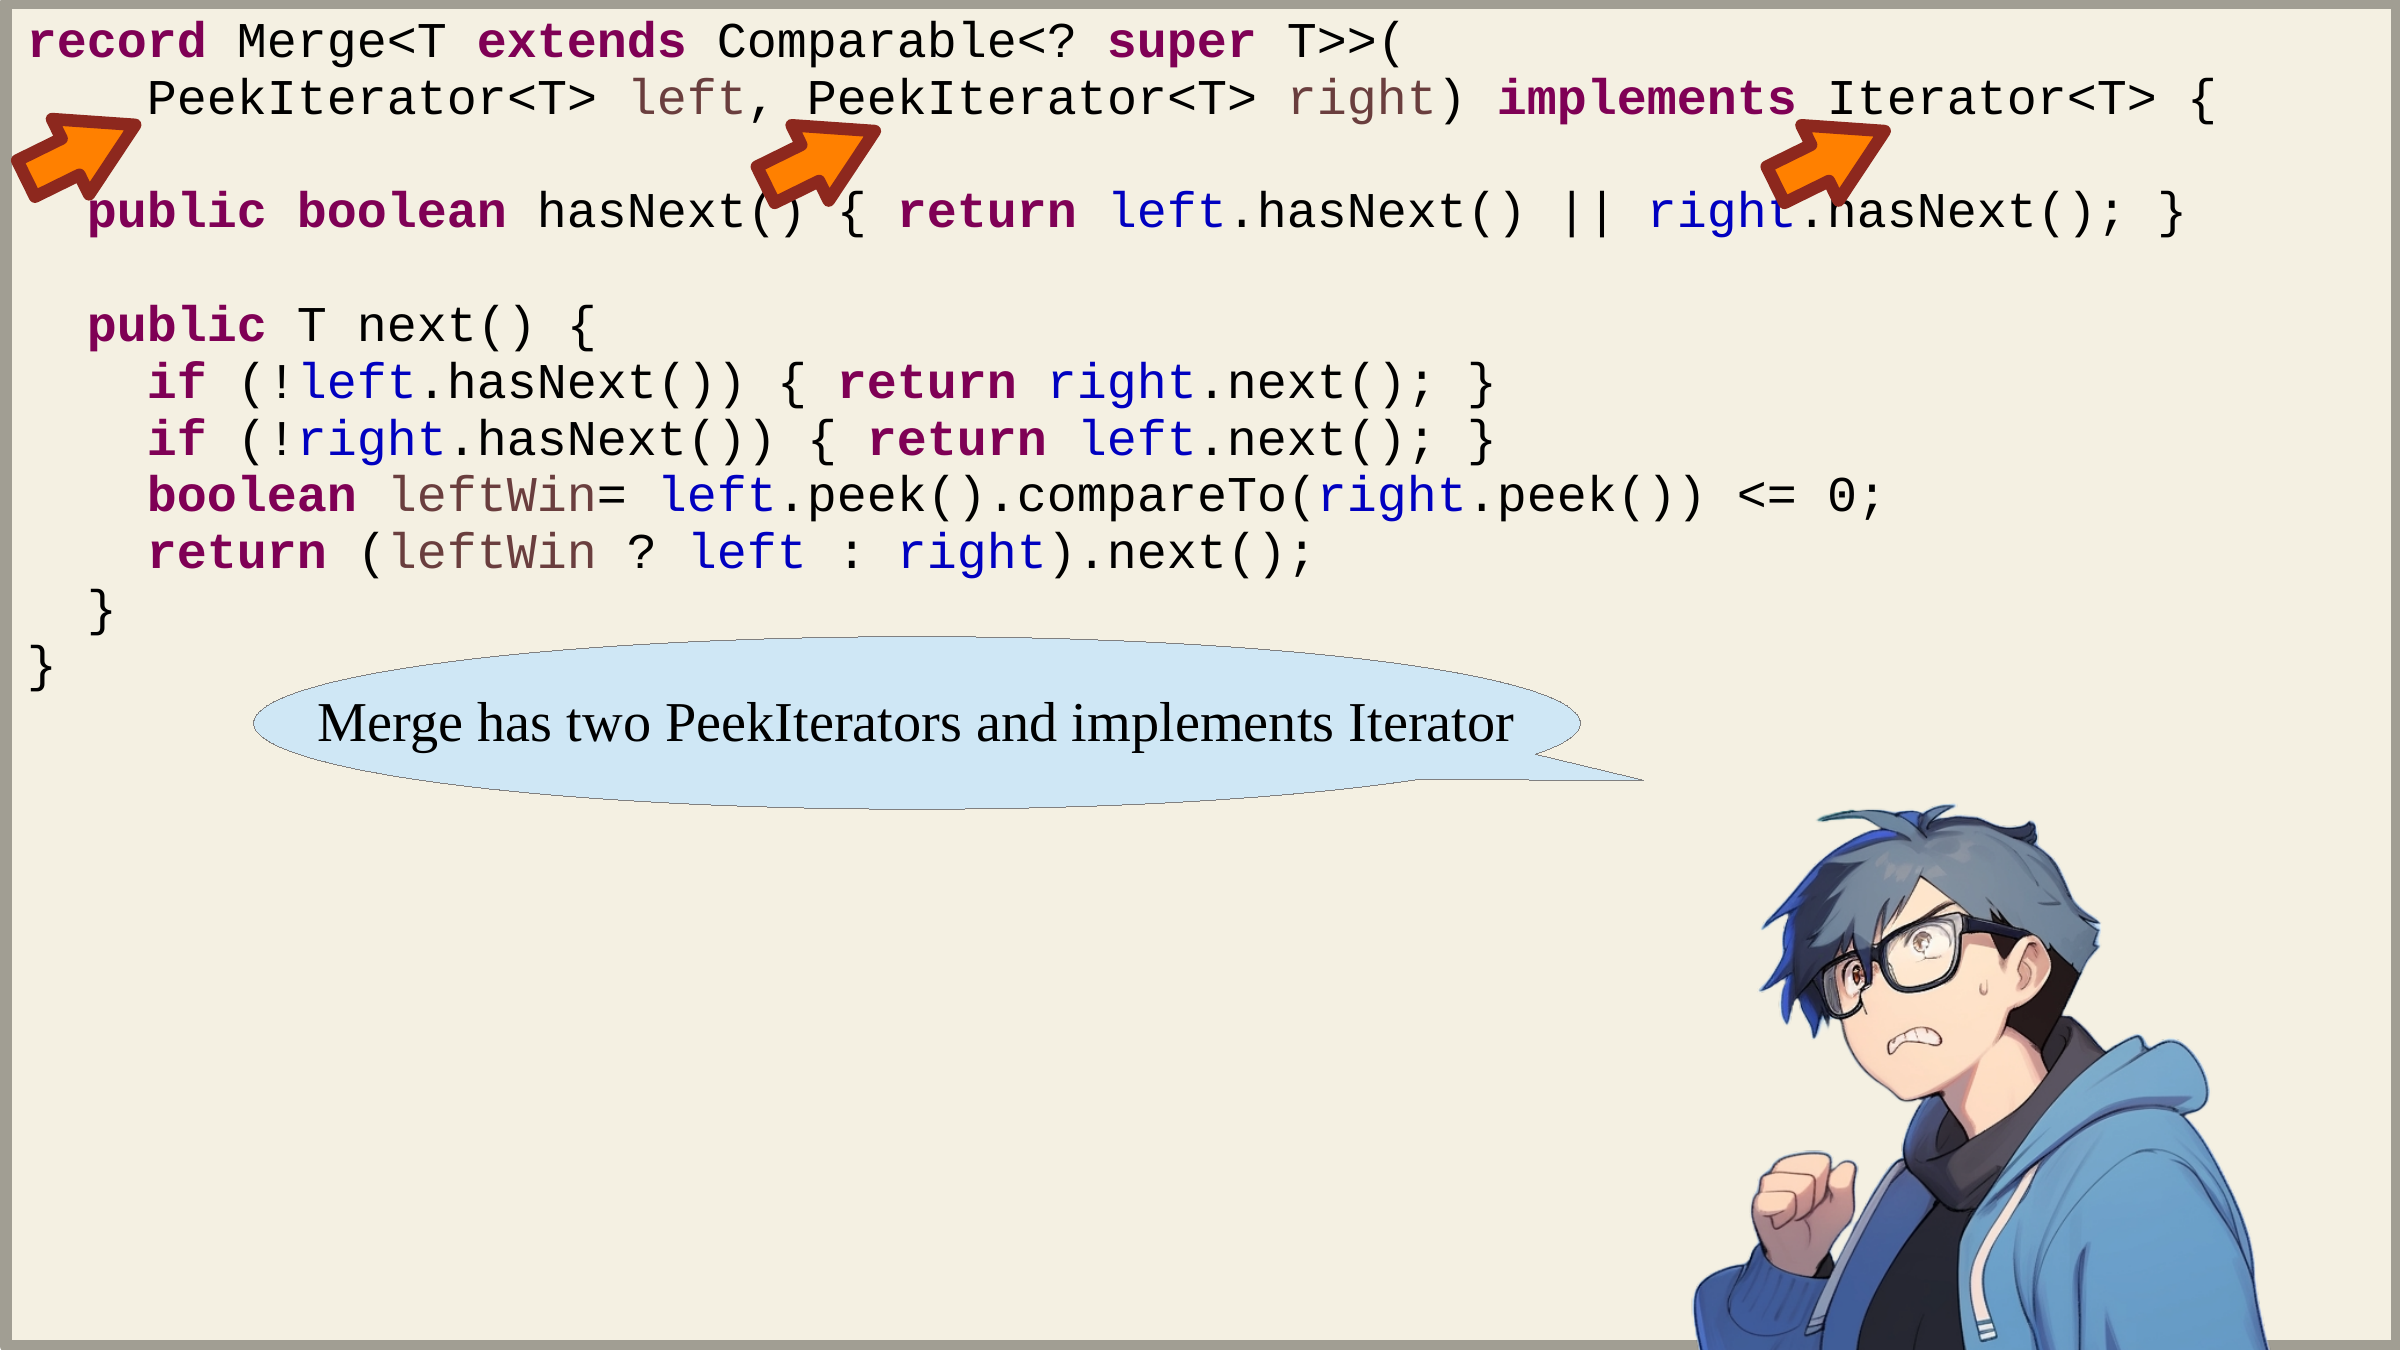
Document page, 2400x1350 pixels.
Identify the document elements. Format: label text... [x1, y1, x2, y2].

text_box Merge has two PeekIterators and implements Iterator [253, 636, 1644, 810]
text_box record Merge<T extends Comparable<? super T>>( PeekIterator<T> left, PeekIterator<T> right) implements Iterator<T> { public boolean hasNext() { return left.hasNext() || right.hasNext(); } public T next() { if (!left.hasNext()) { return right.next(); } if (!right.hasNext()) { return left.next(); } boolean leftWin= left.peek().compareTo(right.peek()) <= 0; return (leftWin ? left : right).next(); } } [5, 2, 2398, 1346]
text_box [1766, 125, 1885, 203]
text_box [756, 125, 875, 203]
text_box [17, 119, 136, 197]
picture [1649, 607, 2400, 1350]
